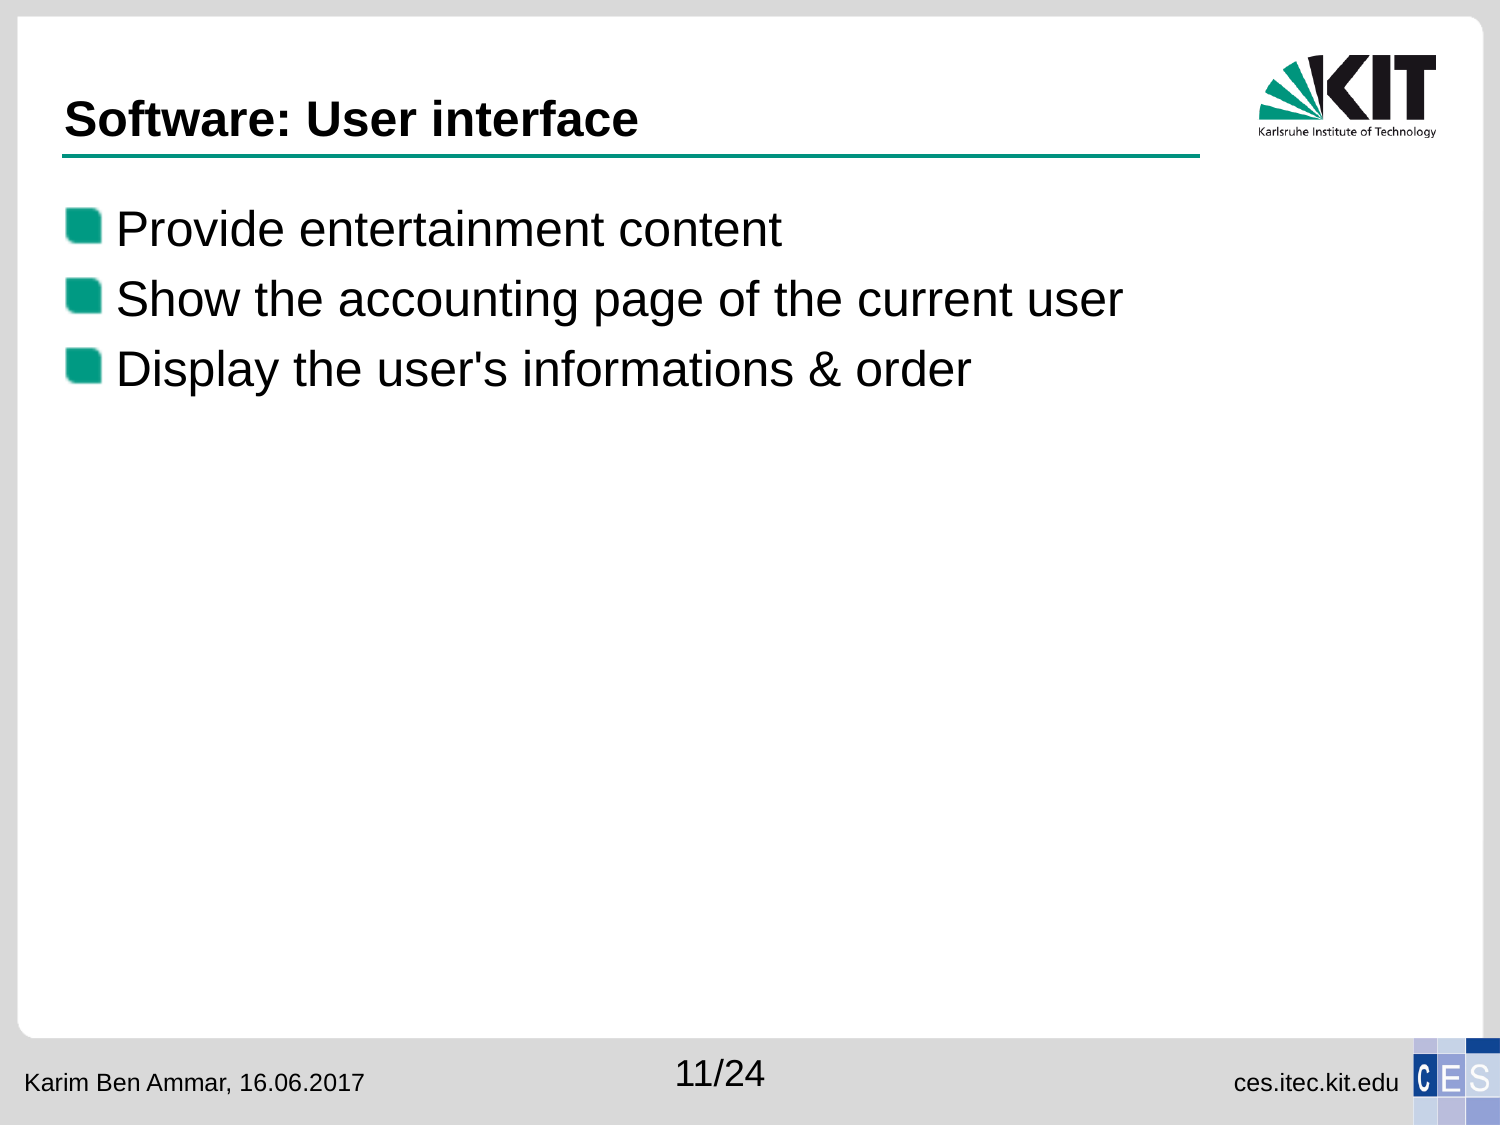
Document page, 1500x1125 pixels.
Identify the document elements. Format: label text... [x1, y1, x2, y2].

list Provide entertainment content Show the accounting page of the current user Display the user's informations & order [64, 196, 1426, 1000]
picture [0, 0, 1500, 1125]
title Software: User interface [64, 54, 1198, 147]
text_box 11/24 [659, 1045, 783, 1117]
